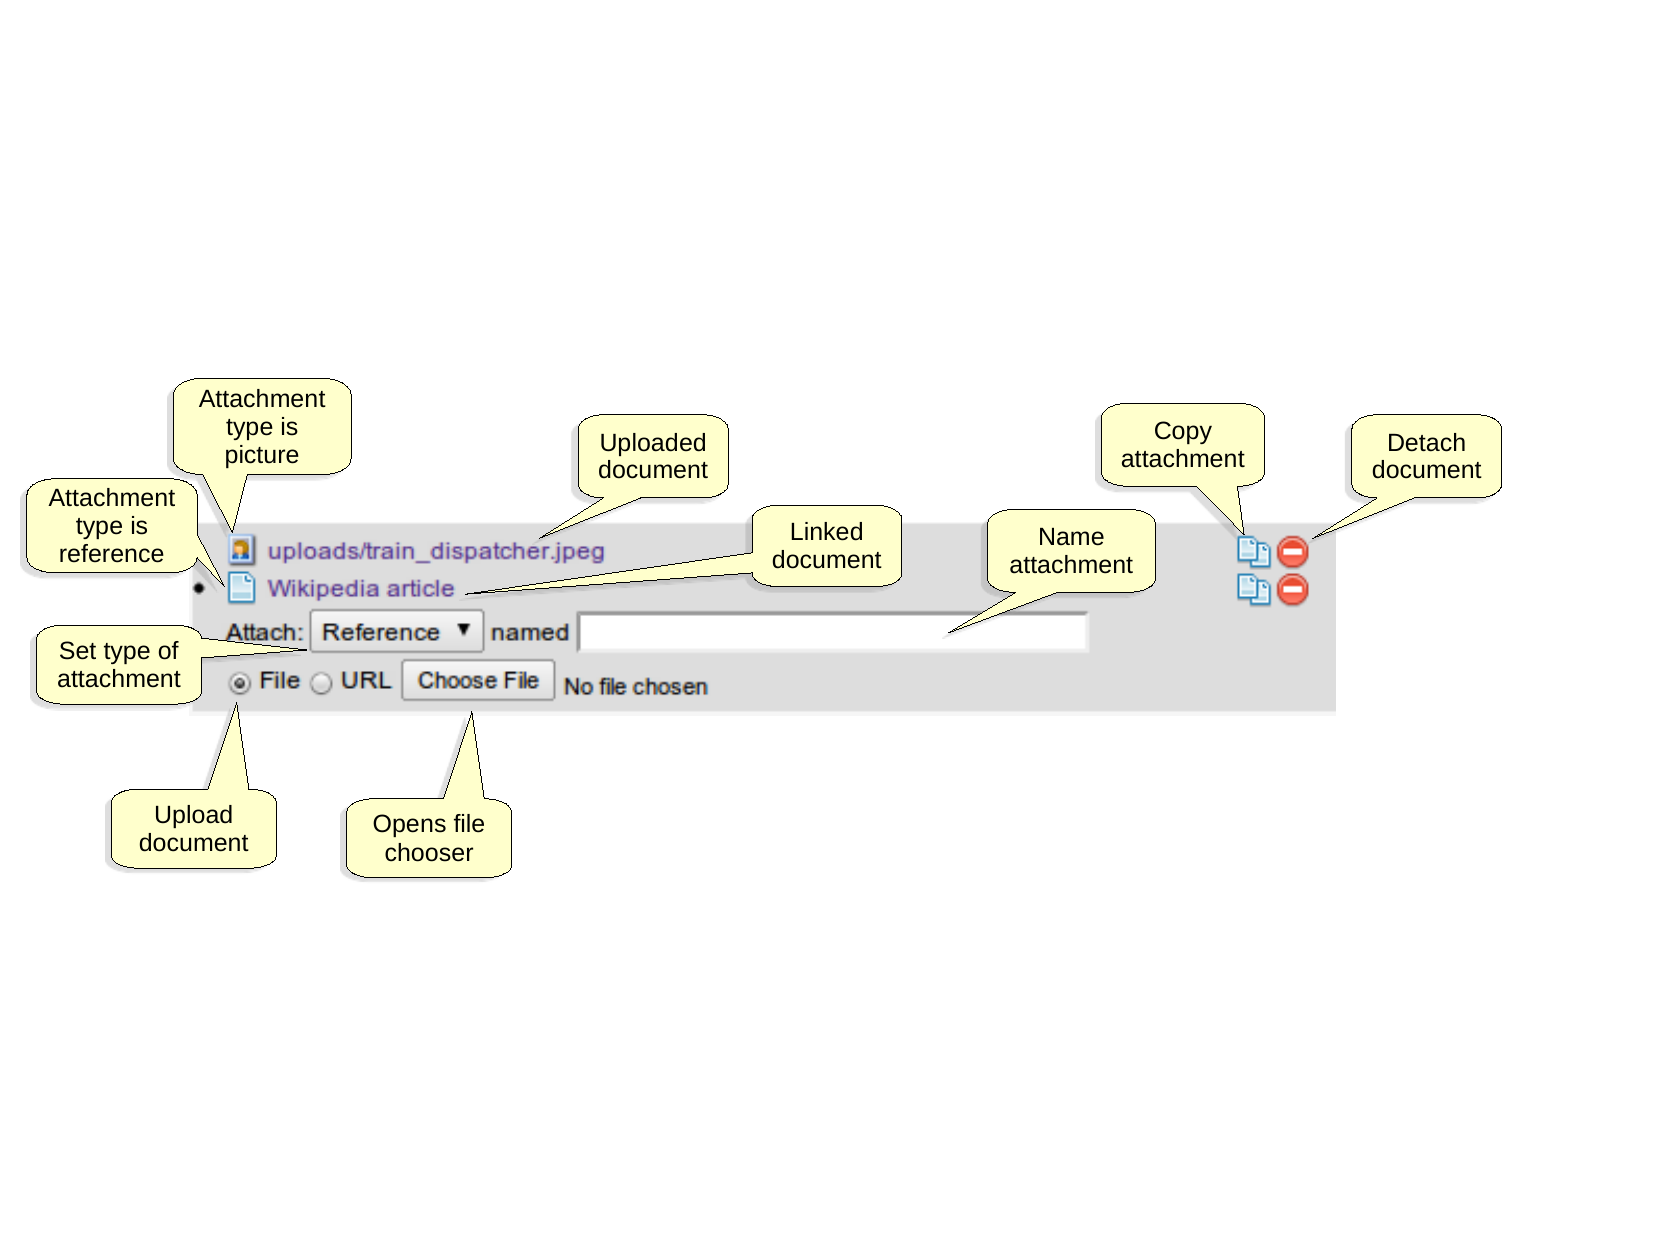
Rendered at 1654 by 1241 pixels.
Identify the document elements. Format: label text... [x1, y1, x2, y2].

text_box Uploaded document [539, 414, 729, 539]
text_box Name attachment [948, 509, 1156, 633]
picture [189, 522, 1336, 716]
text_box Attachment type is reference [26, 478, 225, 587]
text_box Opens file chooser [346, 711, 512, 878]
text_box Upload document [111, 702, 277, 869]
text_box Copy attachment [1101, 403, 1265, 535]
text_box Attachment type is picture [173, 378, 352, 533]
text_box Set type of attachment [36, 625, 307, 705]
text_box Linked document [465, 505, 902, 595]
text_box Detach document [1312, 414, 1502, 539]
